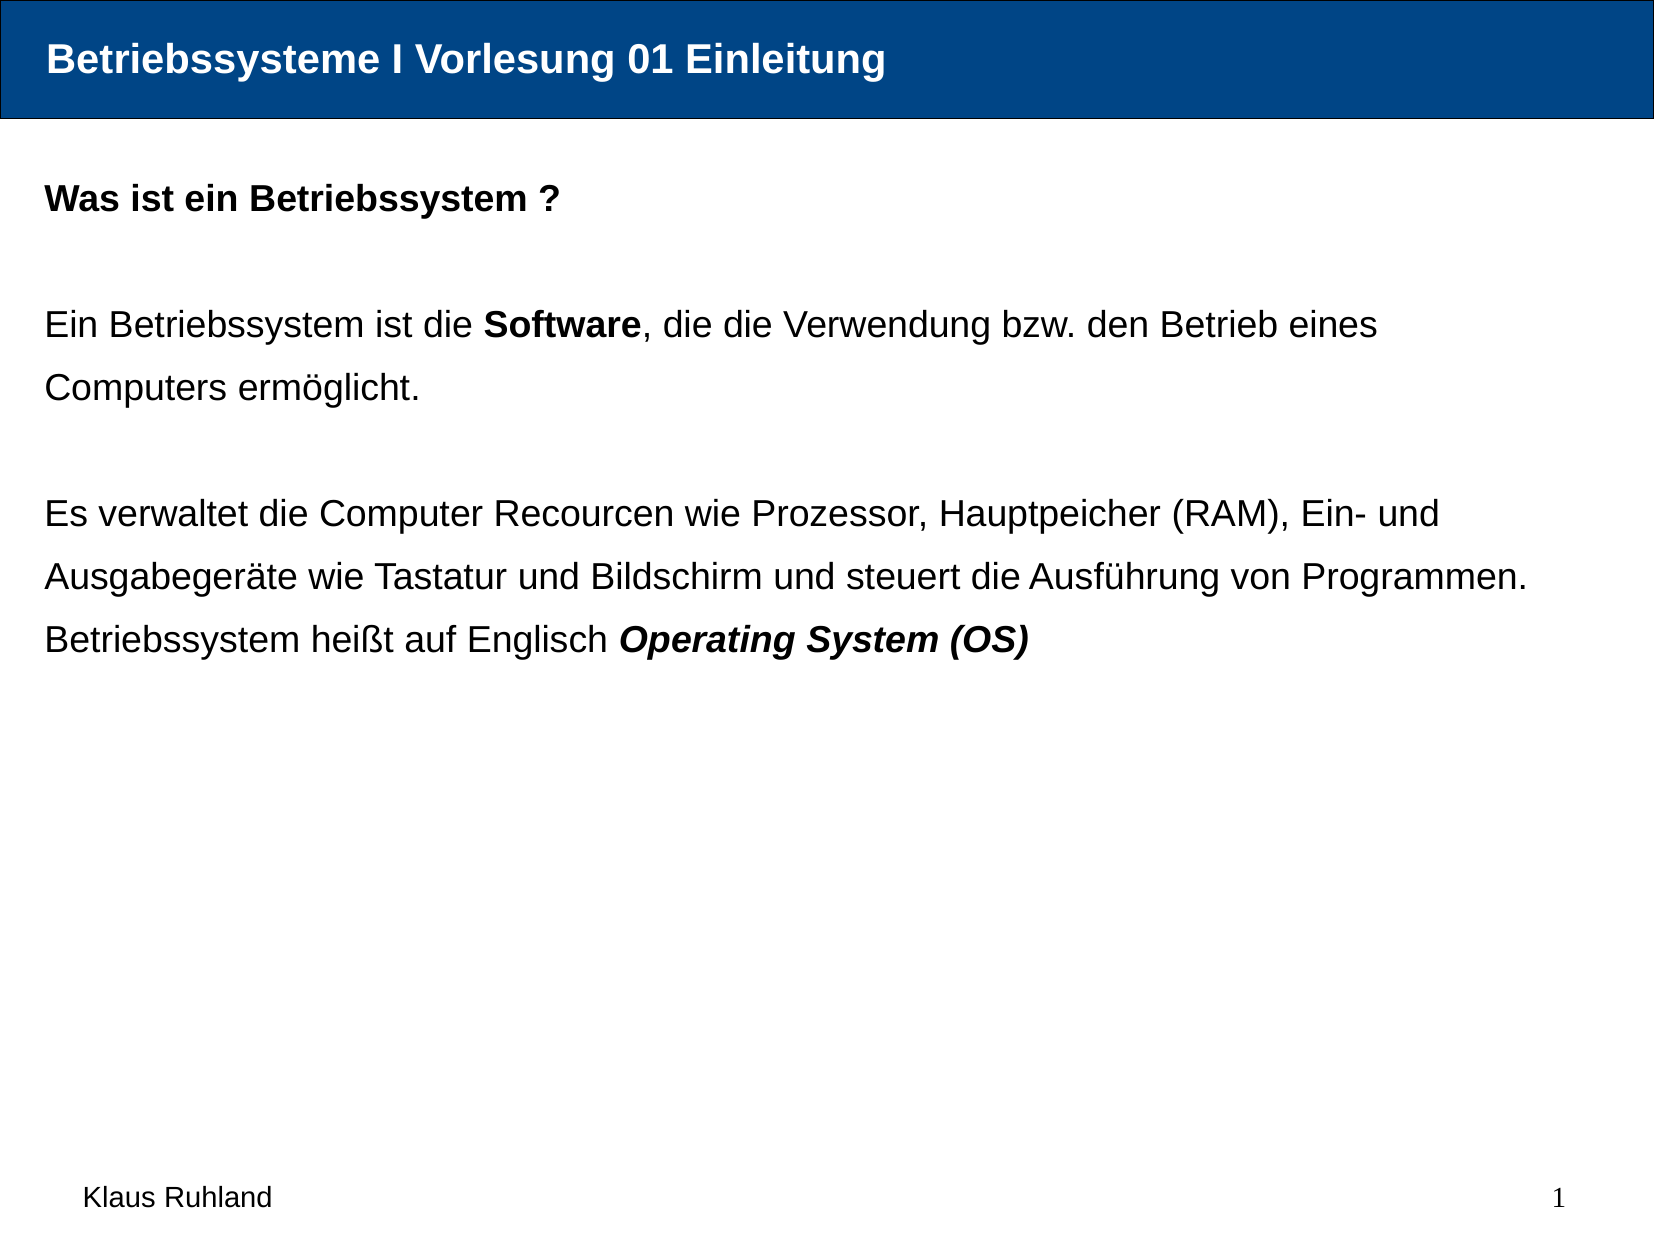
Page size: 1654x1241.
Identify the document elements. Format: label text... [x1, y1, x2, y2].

text_box Was ist ein Betriebssystem ? Ein Betriebssystem ist die Software, die die Verwendung bzw. den Betrieb eines Computers ermöglicht. Es verwaltet die Computer Recourcen wie Prozessor, Hauptpeicher (RAM), Ein- und Ausgabegeräte wie Tastatur und Bildschirm und steuert die Ausführung von Programmen. Betriebssystem heißt auf Englisch Operating System (OS) [29, 149, 1565, 1123]
